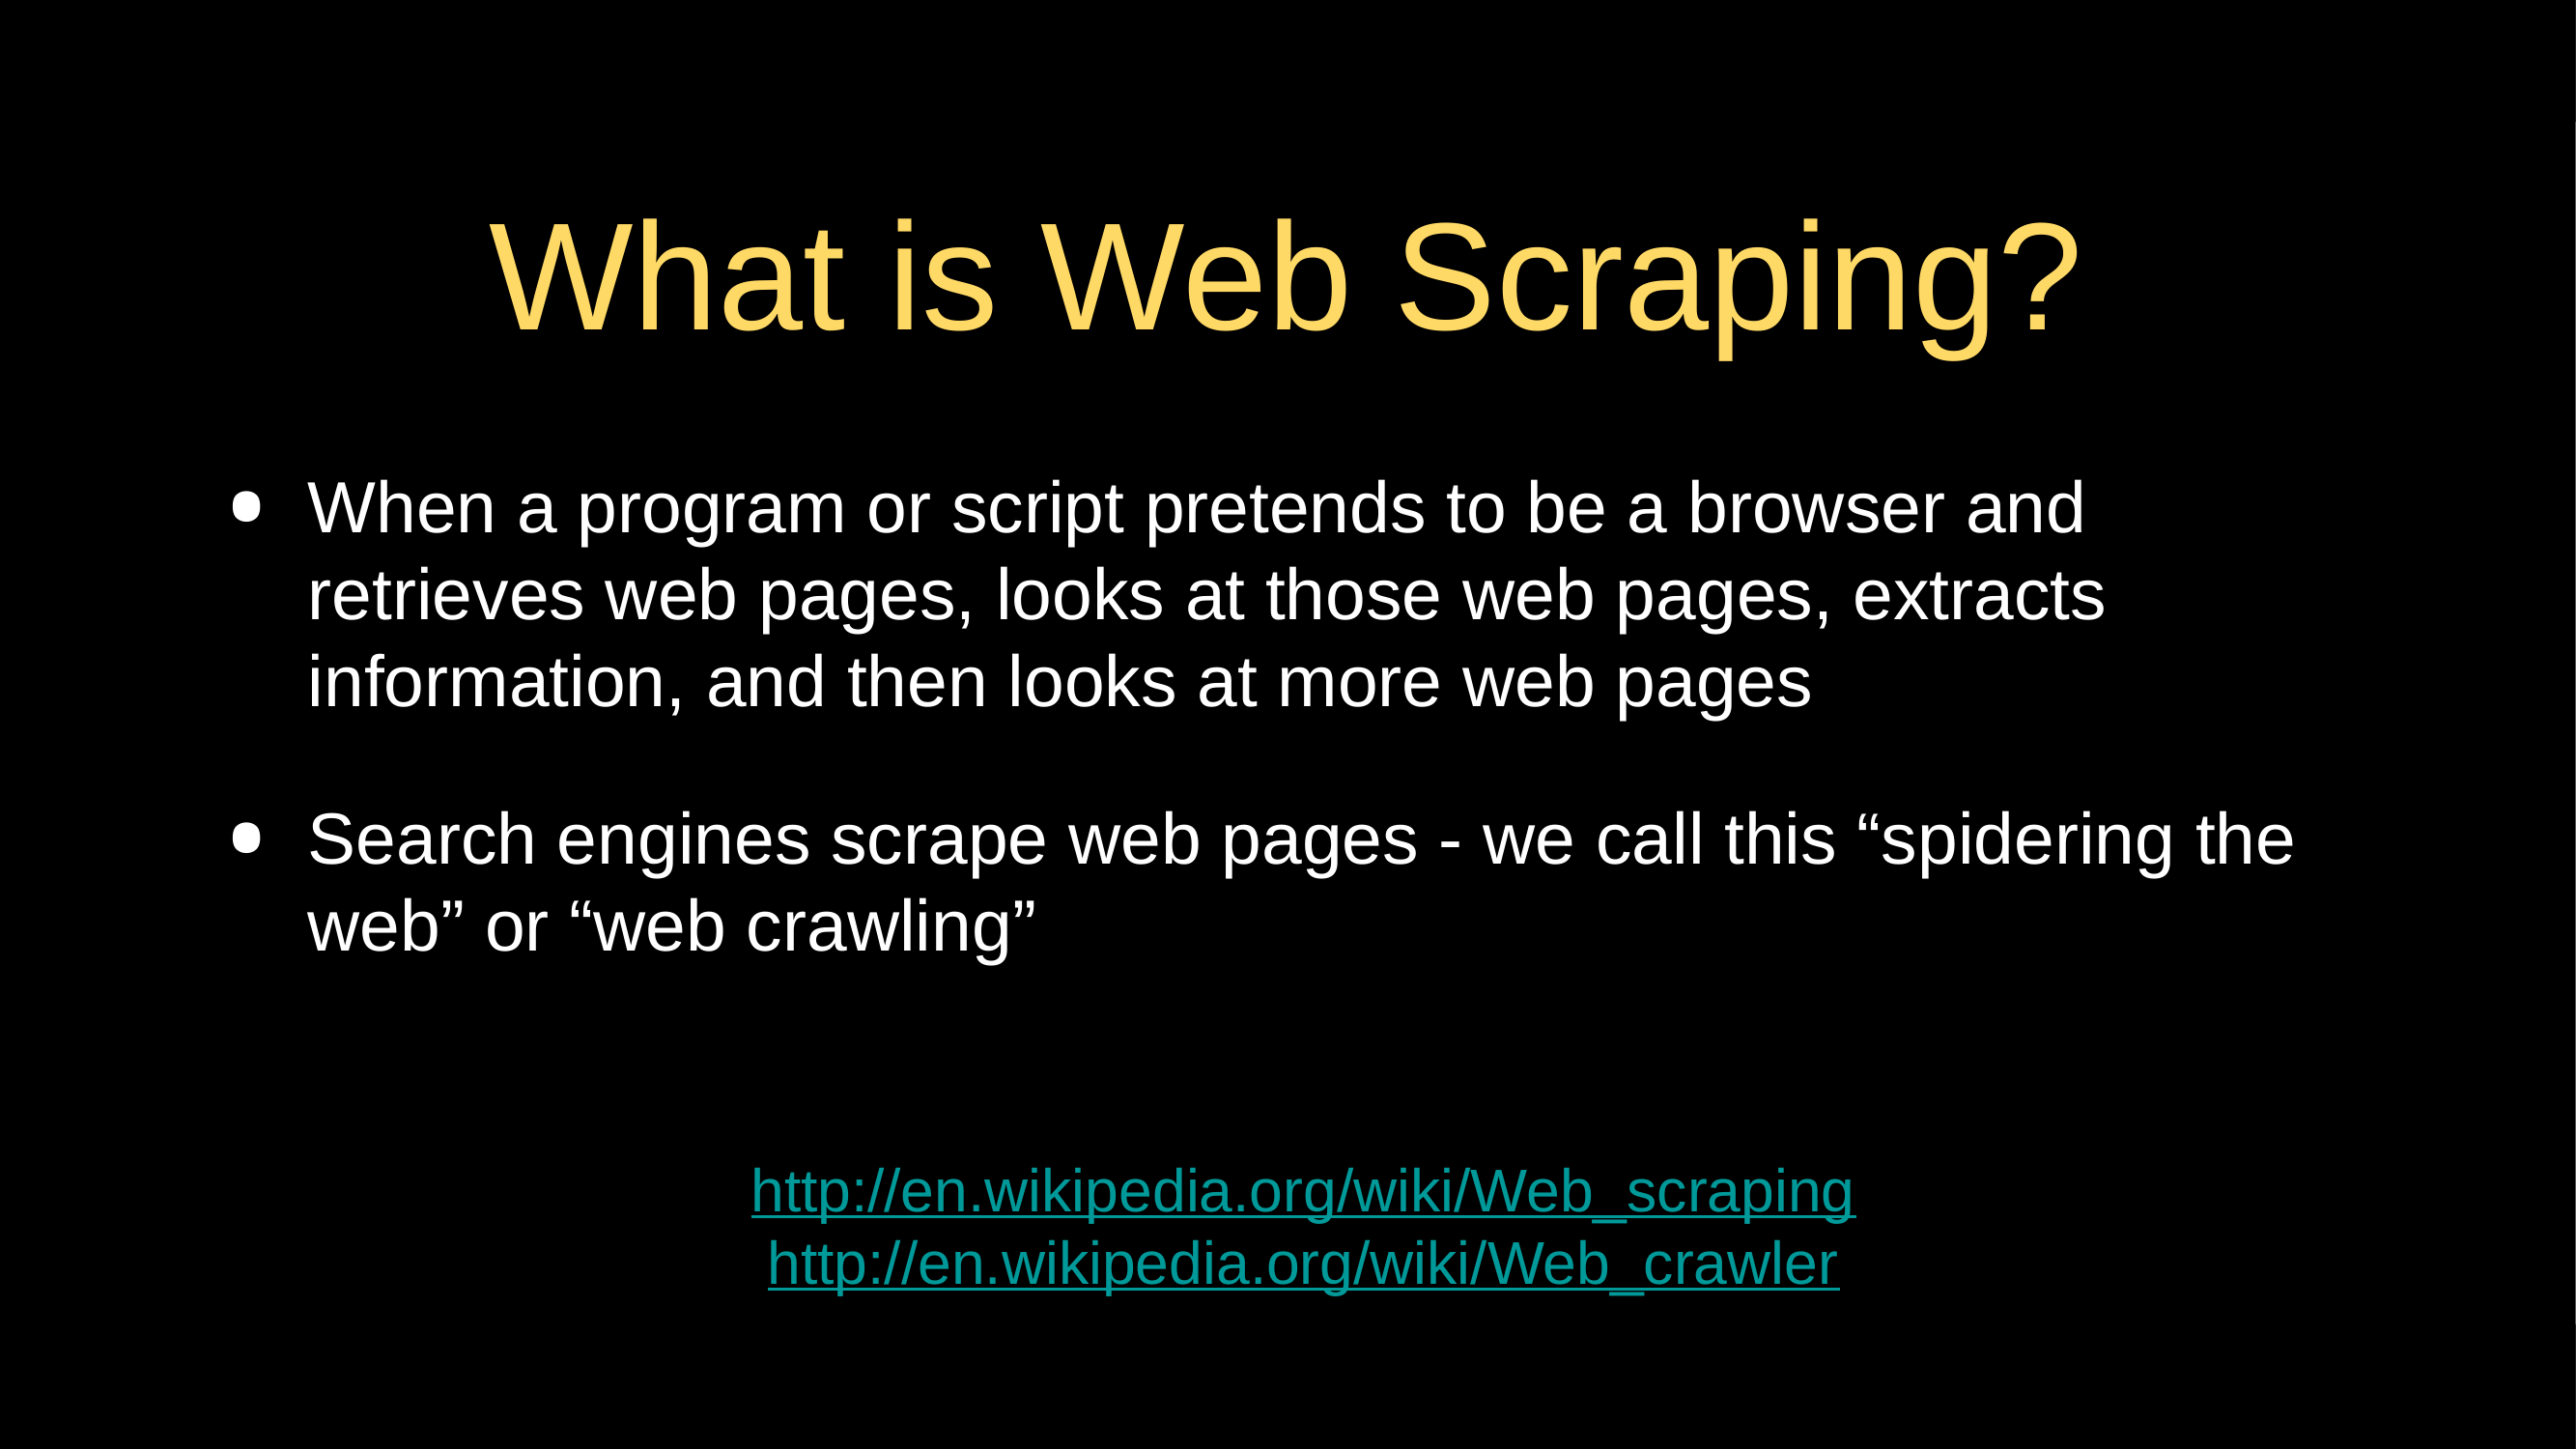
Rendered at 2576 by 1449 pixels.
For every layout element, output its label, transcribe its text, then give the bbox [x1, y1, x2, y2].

list When a program or script pretends to be a browser and retrieves web pages, looks at those web pages, extracts information, and then looks at more web pages Search engines scrape web pages - we call this “spidering the web” or “web crawling” [183, 454, 2391, 1317]
title What is Web Scraping? [183, 133, 2391, 403]
text_box http://en.wikipedia.org/wiki/Web_scraping http://en.wikipedia.org/wiki/Web_crawler [602, 1133, 2005, 1315]
